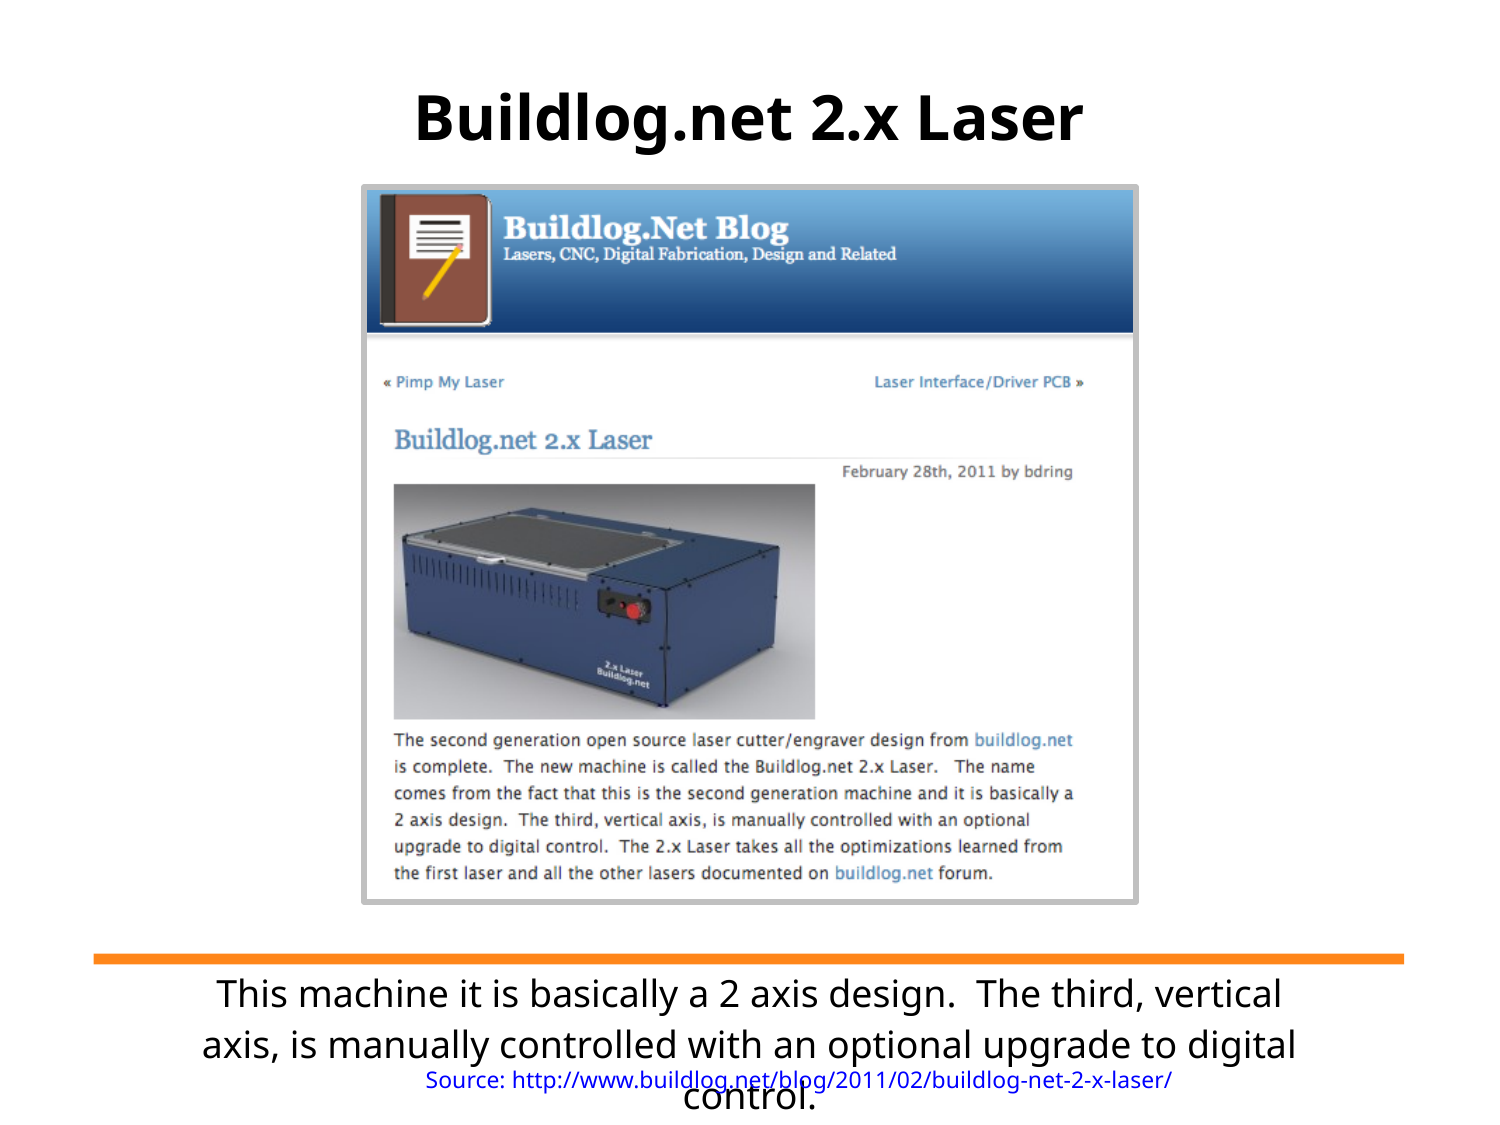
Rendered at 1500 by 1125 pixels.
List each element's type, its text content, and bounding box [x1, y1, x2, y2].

title Buildlog.net 2.x Laser [75, 44, 1426, 188]
text_box Source: http://www.buildlog.net/blog/2011/02/buildlog-net-2-x-laser/ [410, 1056, 1090, 1098]
text_box This machine it is basically a 2 axis design. The third, vertical axis, is manually controlled with an optional upgrade to digital control. [170, 960, 1330, 1064]
picture [0, 0, 1500, 1125]
